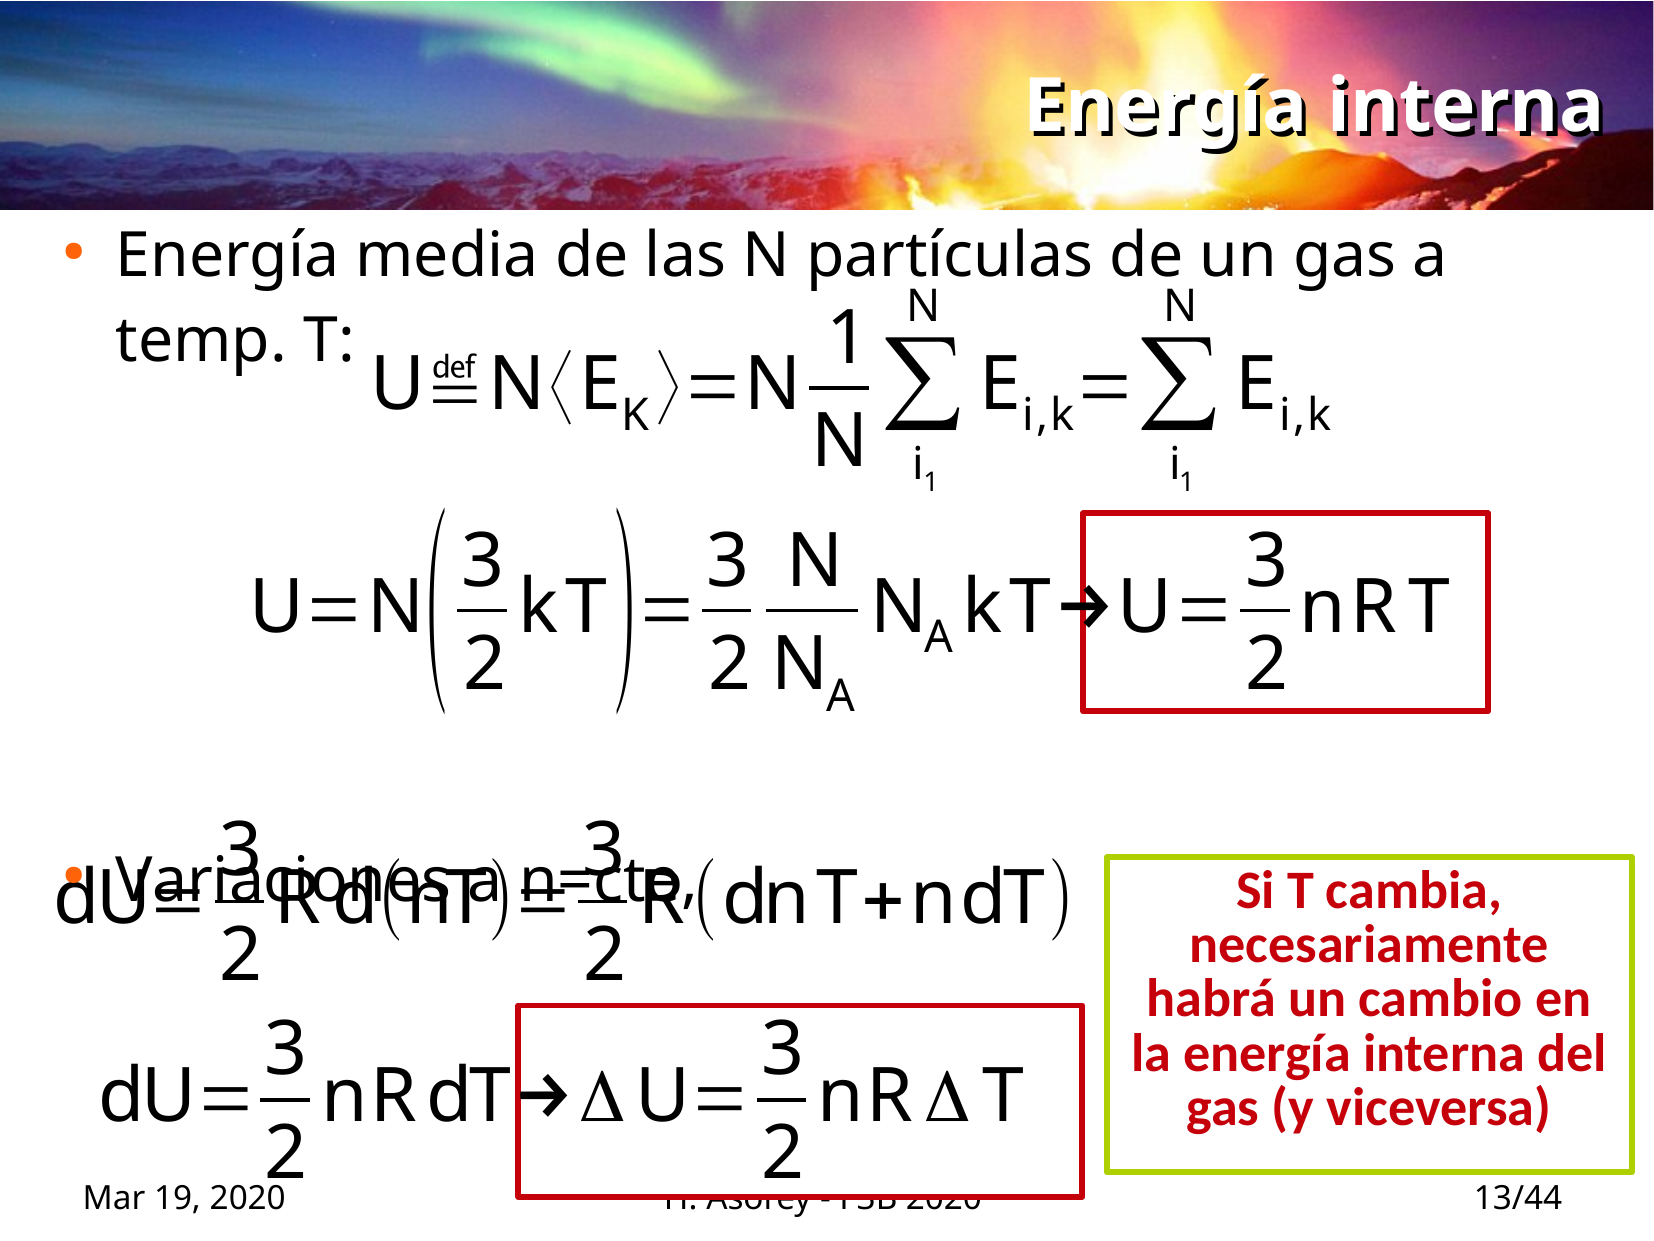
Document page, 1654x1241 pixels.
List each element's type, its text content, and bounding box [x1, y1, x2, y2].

chart [243, 277, 1457, 722]
title Energía interna [45, 15, 1606, 191]
picture [0, 1, 1654, 210]
list Energía media de las N partículas de un gas a temp. T: Variaciones a n=cte, [45, 210, 1606, 1216]
text_box Si T cambia, necesariamente habrá un cambio en la energía interna del gas (y viceversa) [1106, 857, 1632, 1173]
